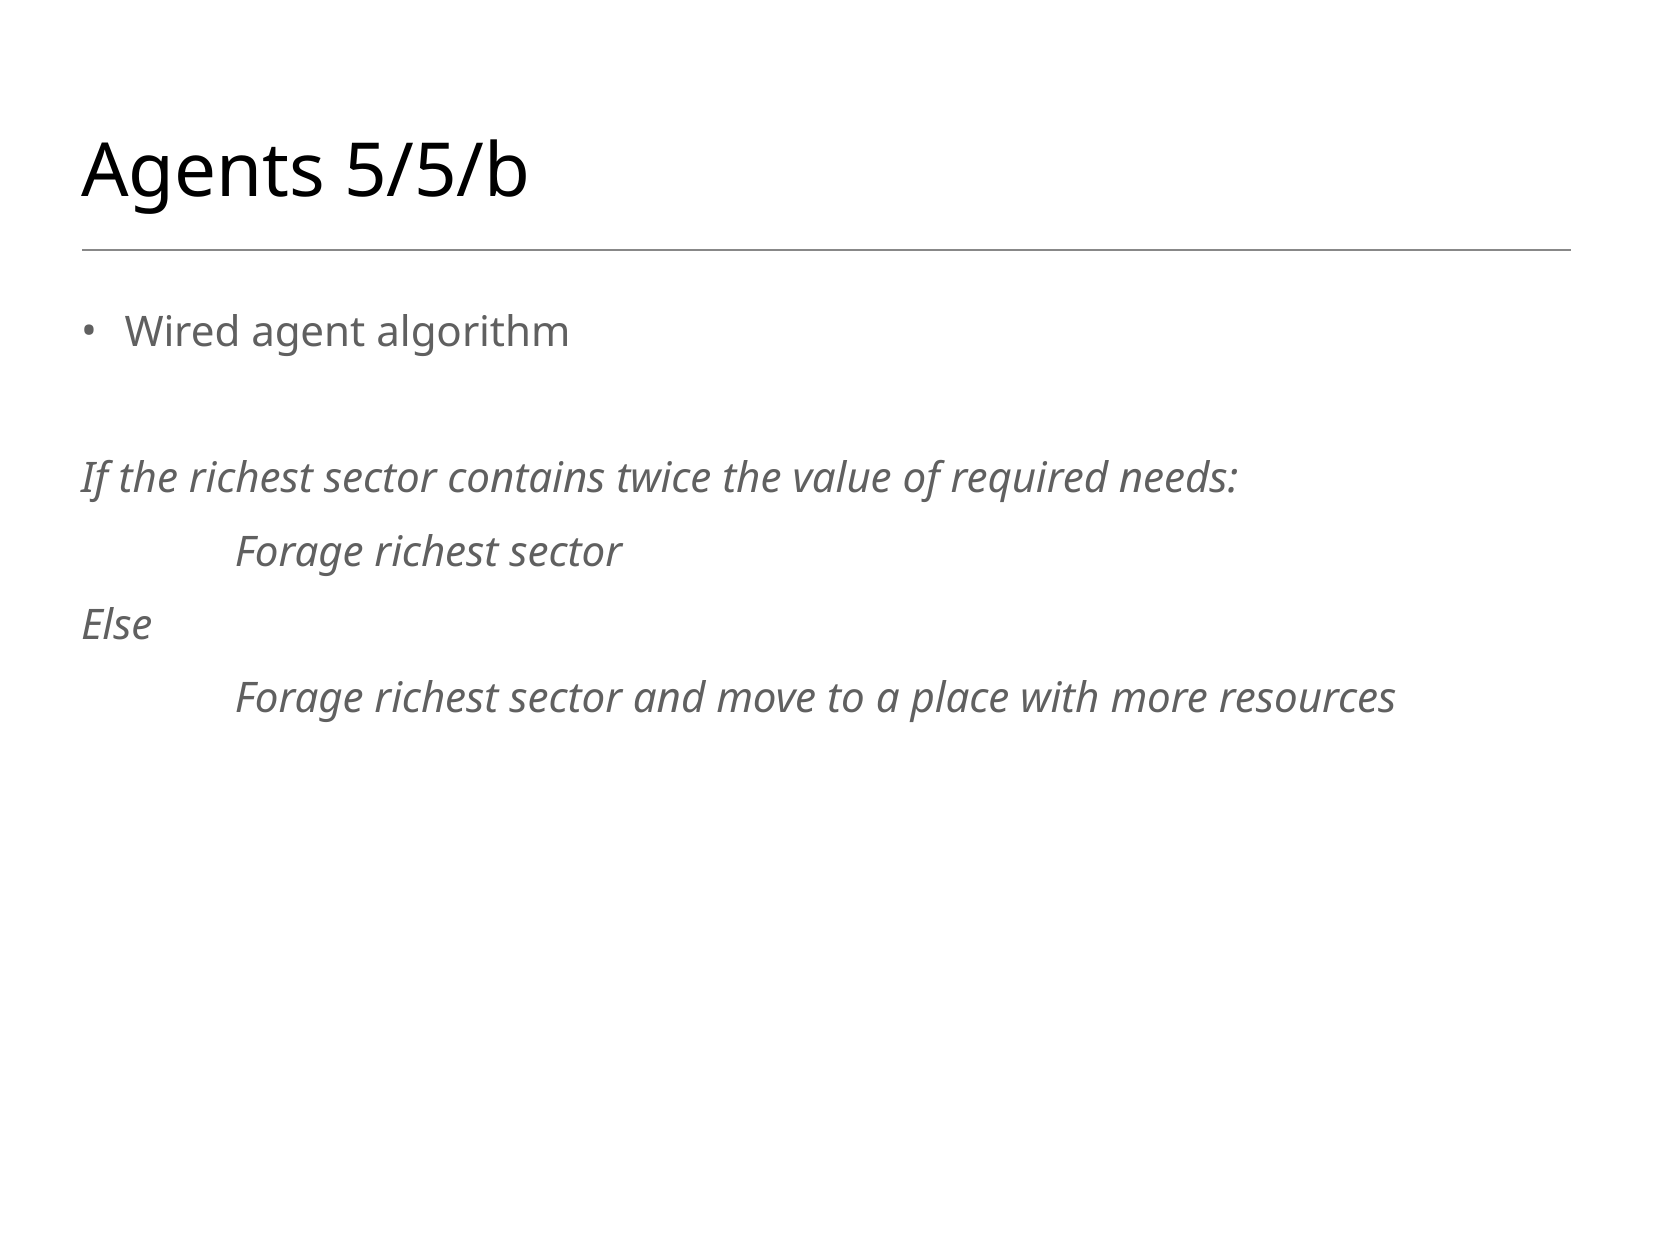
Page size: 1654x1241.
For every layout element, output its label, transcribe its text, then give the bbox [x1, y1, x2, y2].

list Wired agent algorithm If the richest sector contains twice the value of required needs: Forage richest sector Else Forage richest sector and move to a place with more resources [72, 295, 1582, 1131]
title Agents 5/5/b [72, 41, 1582, 220]
